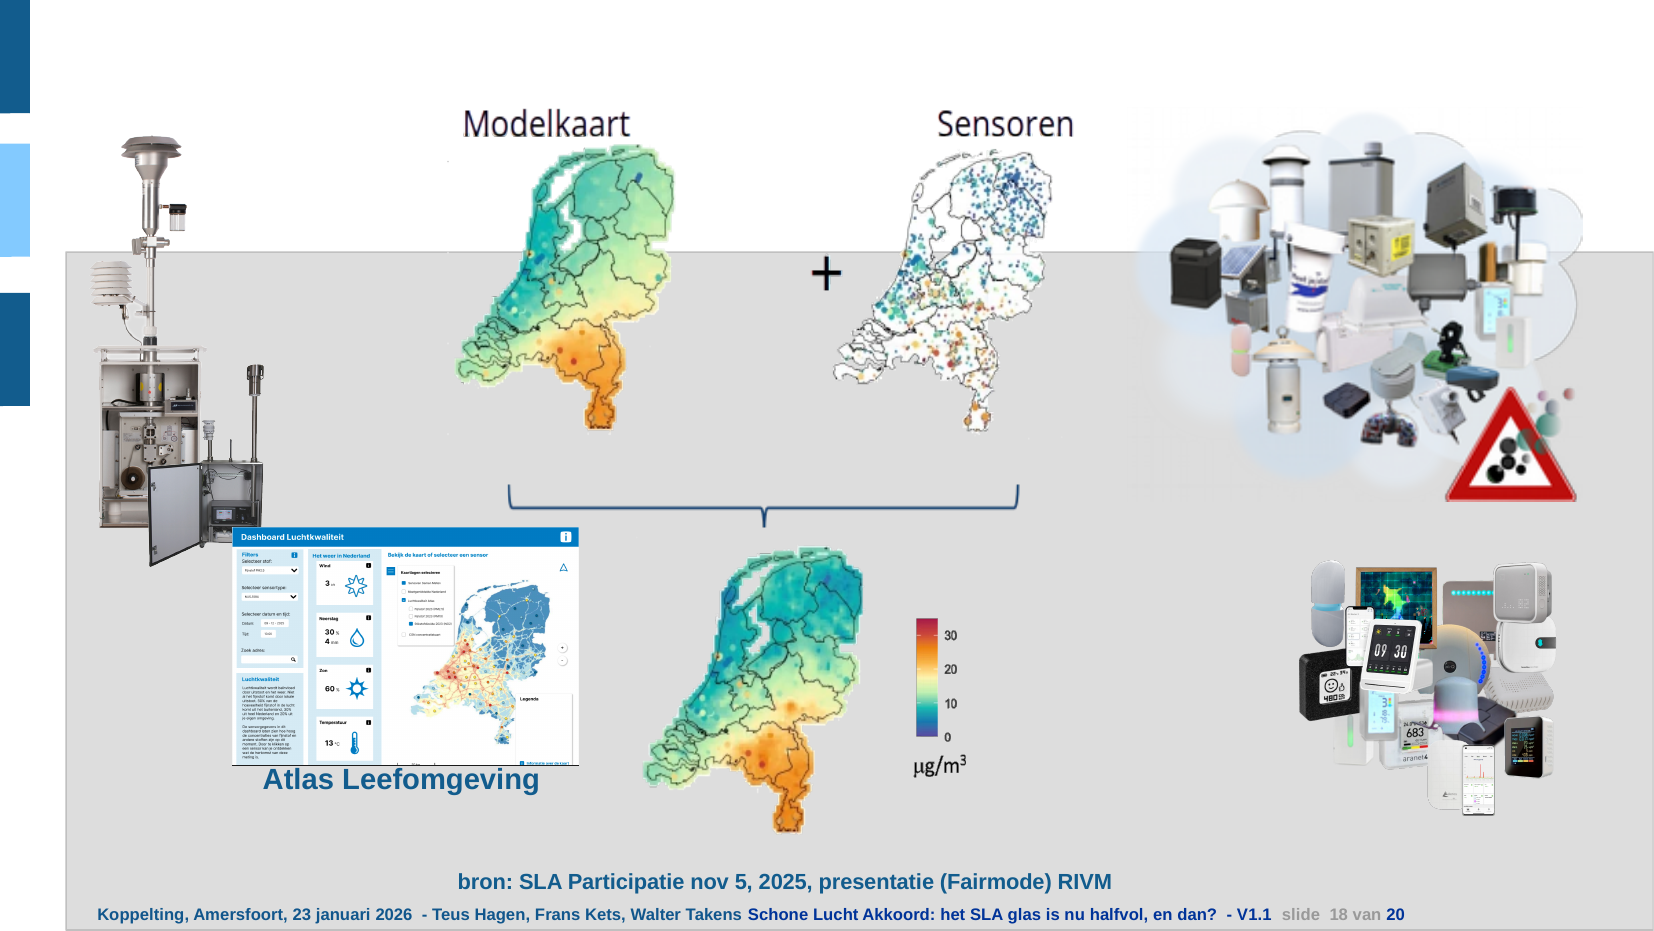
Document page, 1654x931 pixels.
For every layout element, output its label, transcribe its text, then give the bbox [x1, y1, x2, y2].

text_box bron: SLA Participatie nov 5, 2025, presentatie (Fairmode) RIVM [442, 862, 1146, 915]
picture [1299, 560, 1557, 816]
picture [797, 101, 1075, 443]
picture [89, 135, 1028, 844]
picture [442, 100, 680, 443]
text_box Atlas Leefomgeving [248, 755, 507, 804]
picture [1127, 107, 1583, 502]
